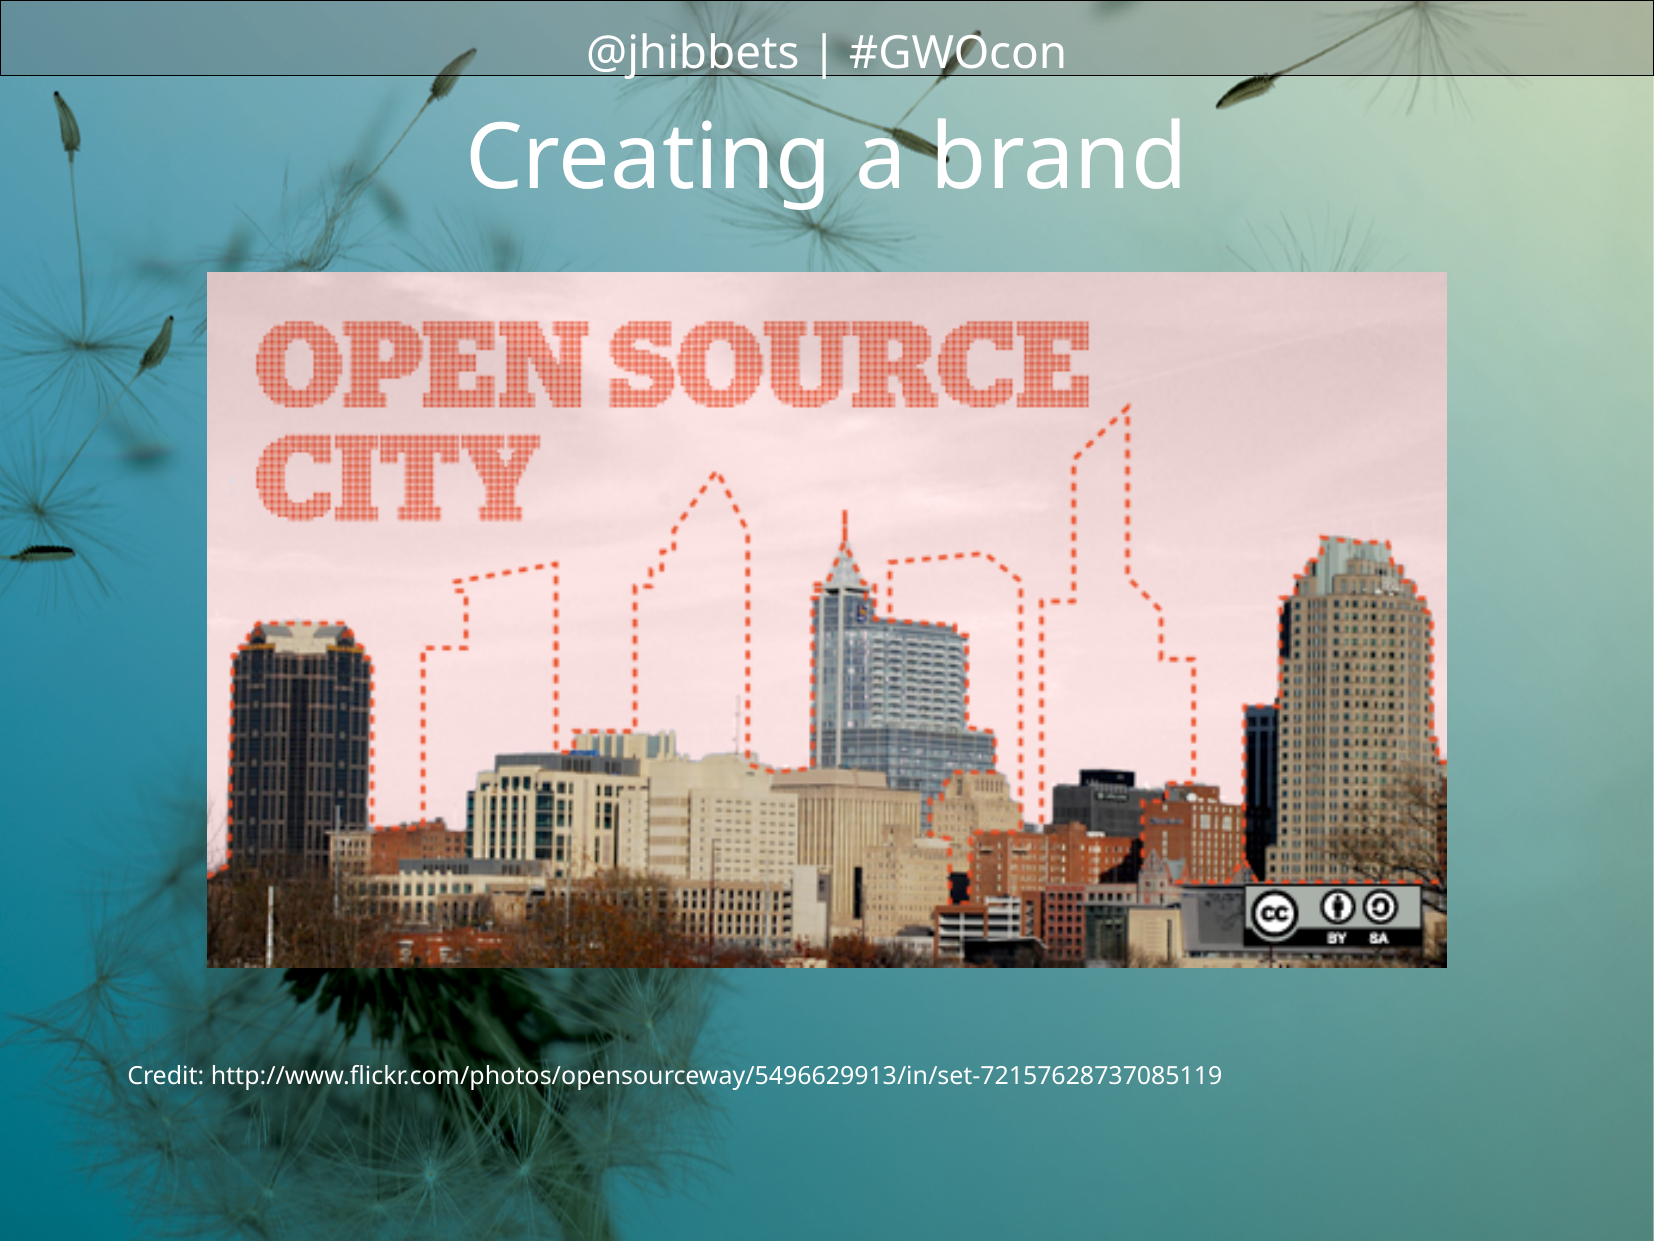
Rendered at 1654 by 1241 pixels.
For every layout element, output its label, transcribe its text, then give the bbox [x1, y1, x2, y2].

title Creating a brand [82, 49, 1571, 257]
text_box Credit: http://www.flickr.com/photos/opensourceway/5496629913/in/set-72157628737085119 [112, 1050, 1230, 1093]
picture [0, 76, 1654, 1241]
